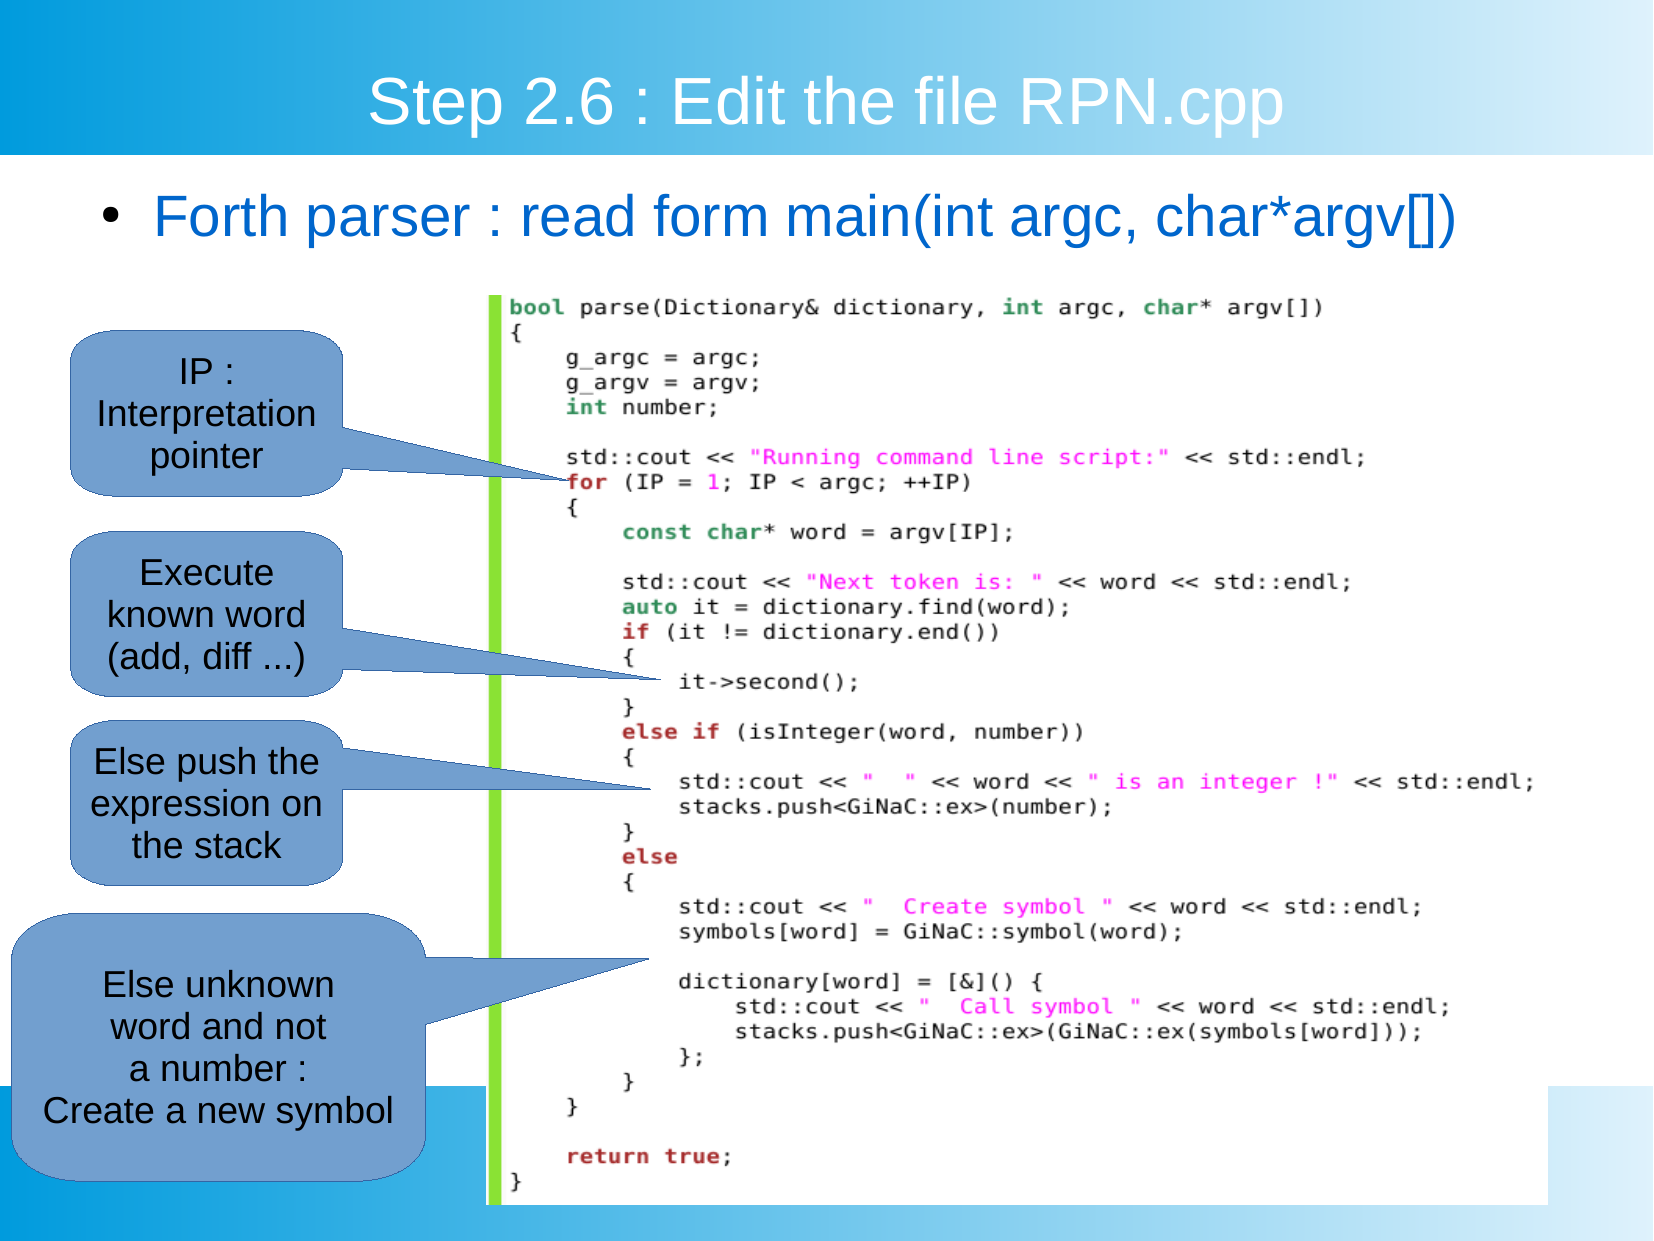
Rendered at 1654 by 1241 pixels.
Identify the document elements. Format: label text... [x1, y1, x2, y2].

picture [486, 319, 1548, 1205]
text_box Else unknown word and not a number : Create a new symbol [11, 913, 649, 1182]
text_box Else push the expression on the stack [70, 720, 651, 886]
title Step 2.6 : Edit the file RPN.cpp [82, 49, 1571, 154]
list Forth parser : read form main(int argc, char*argv[]) [82, 183, 1560, 319]
text_box Execute known word (add, diff ...) [70, 531, 661, 697]
text_box IP : Interpretation pointer [70, 330, 569, 497]
